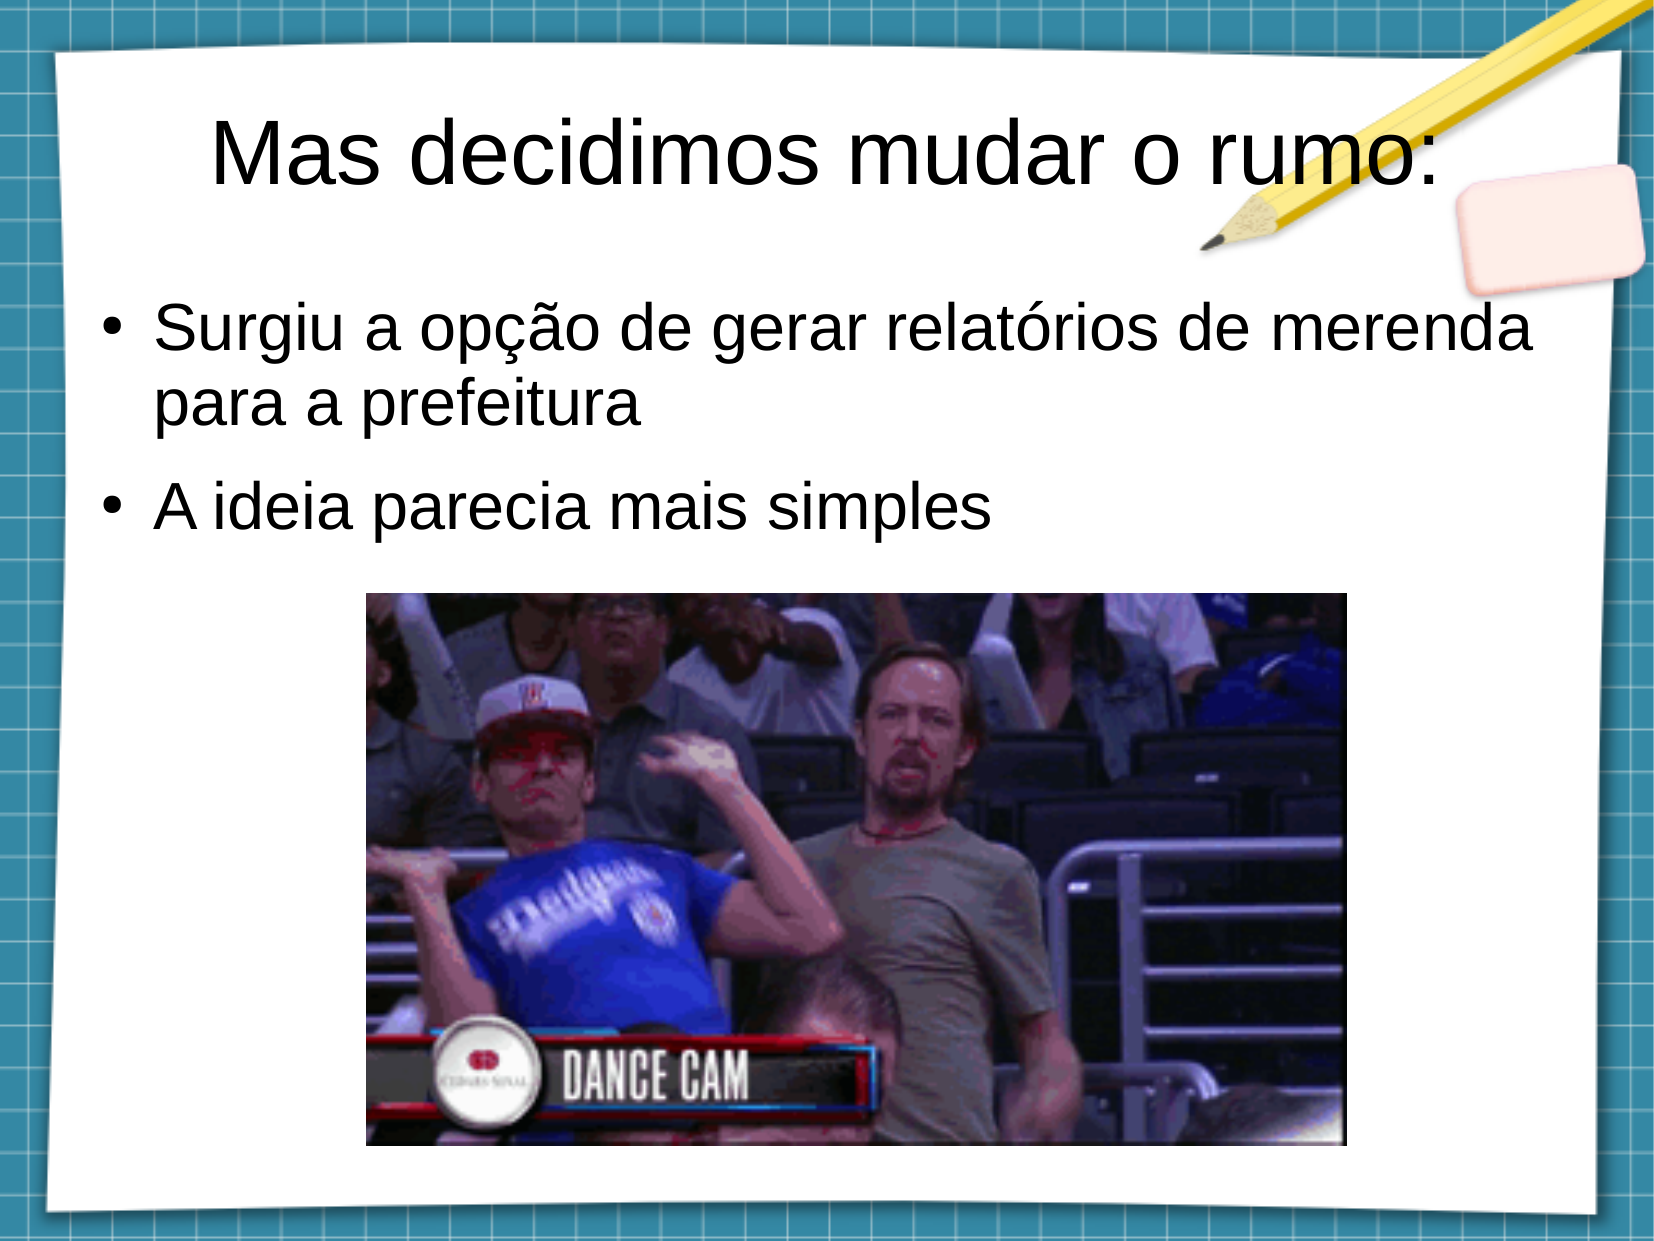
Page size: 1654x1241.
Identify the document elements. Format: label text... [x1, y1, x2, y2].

list Surgiu a opção de gerar relatórios de merenda para a prefeitura A ideia parecia mais simples [82, 290, 1571, 1010]
title Mas decidimos mudar o rumo: [82, 49, 1571, 257]
picture [0, 0, 1654, 1241]
